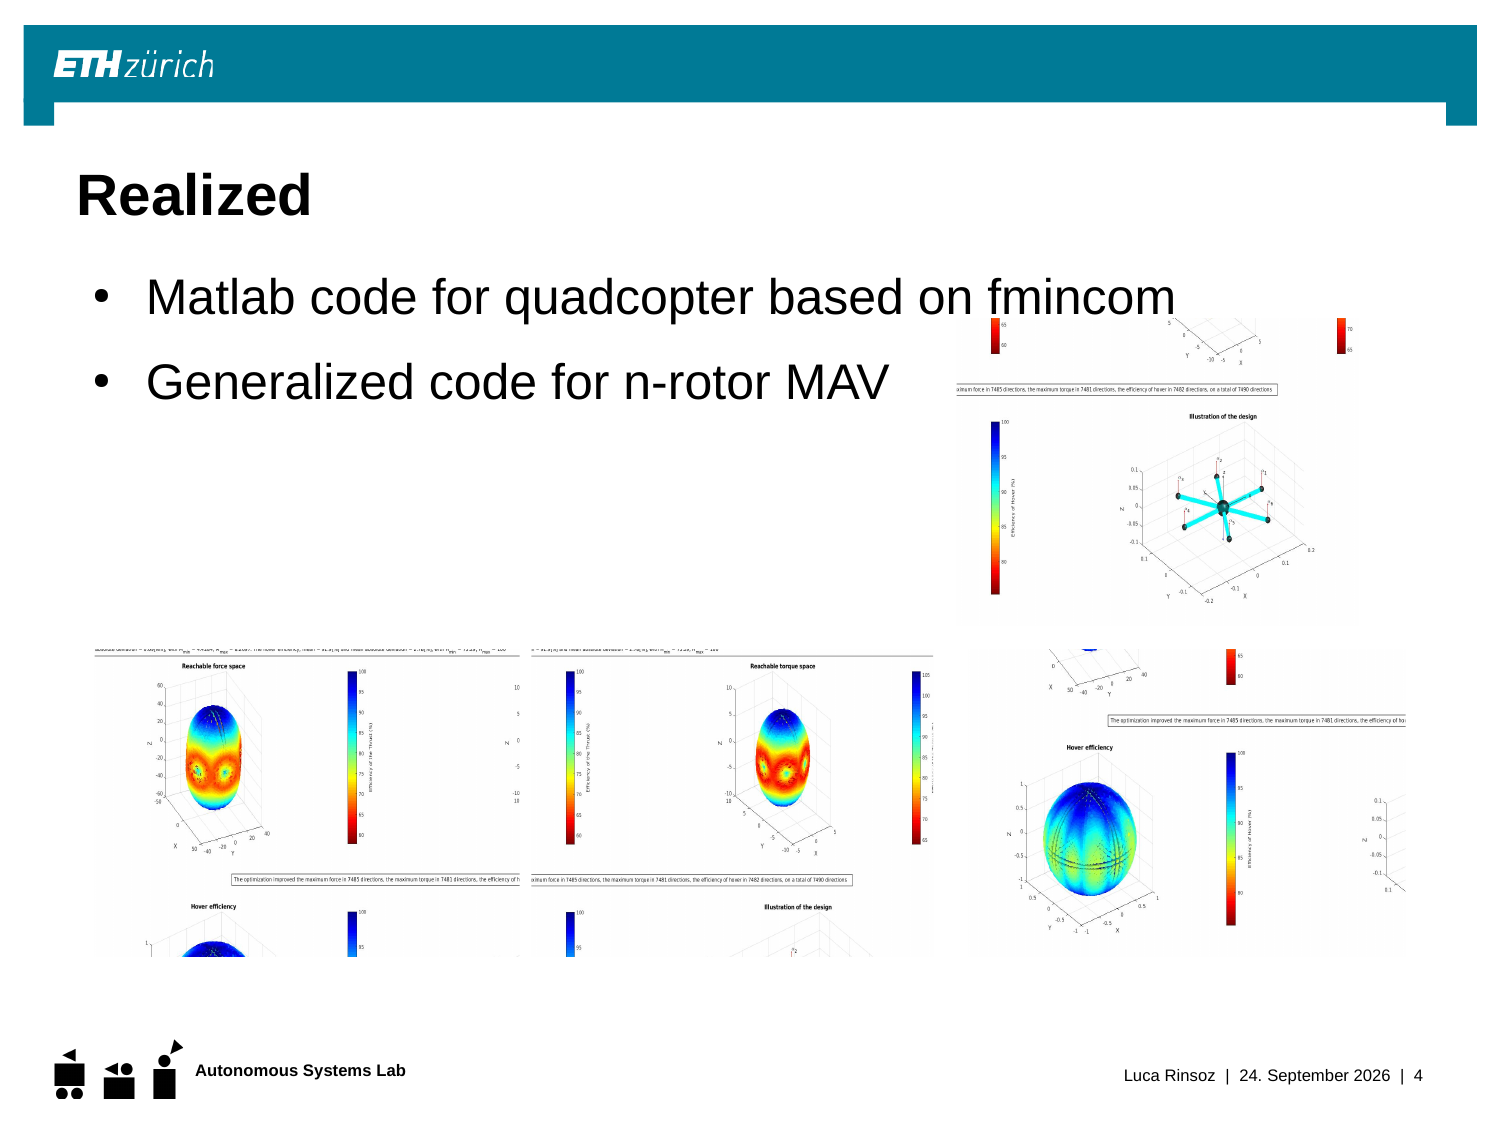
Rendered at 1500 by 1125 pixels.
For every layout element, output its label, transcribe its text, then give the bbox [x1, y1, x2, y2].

list Matlab code for quadcopter based on fmincom Generalized code for n-rotor MAV [75, 269, 1425, 1016]
picture [956, 318, 1359, 626]
picture [968, 649, 1406, 957]
title Realized [53, 101, 1447, 290]
picture [531, 649, 934, 957]
picture [94, 649, 520, 957]
